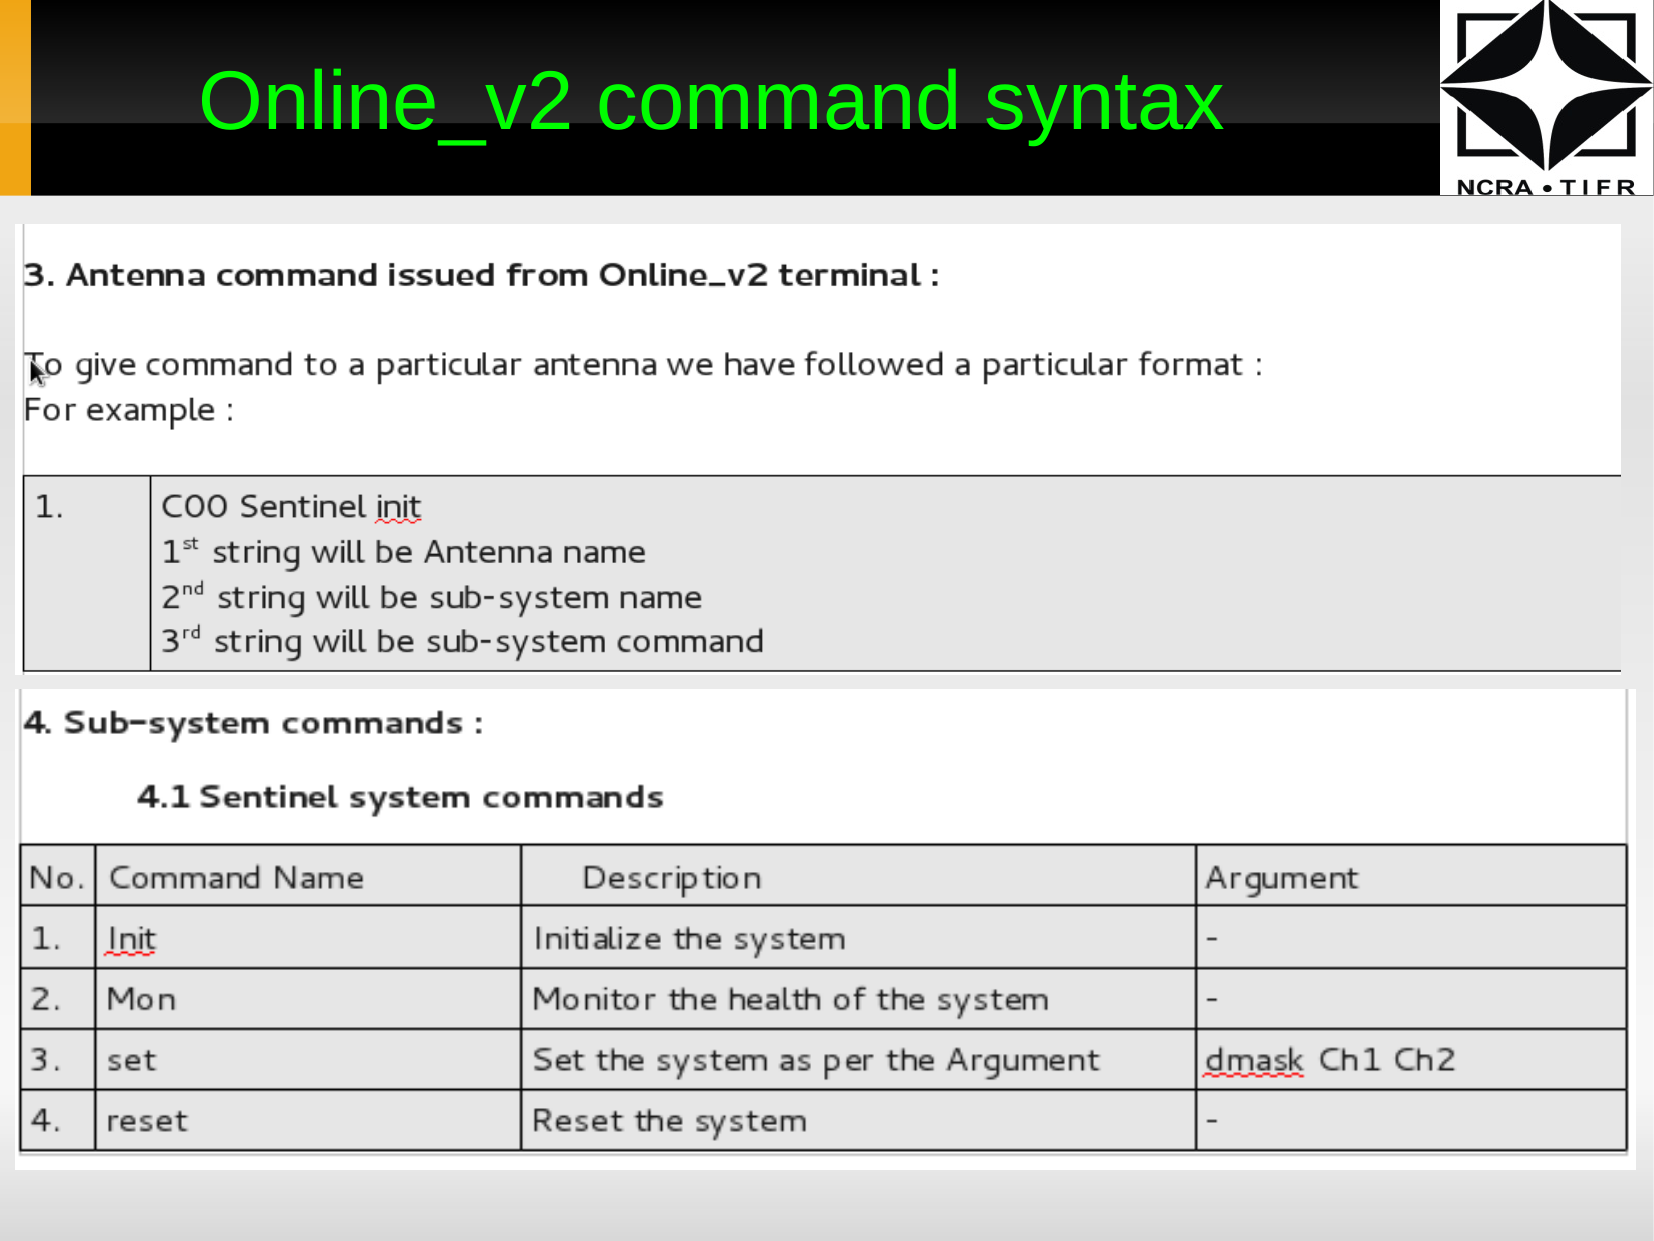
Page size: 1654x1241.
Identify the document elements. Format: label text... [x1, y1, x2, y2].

text_box Online_v2 command syntax [0, 46, 1426, 155]
picture [0, 0, 1654, 1241]
